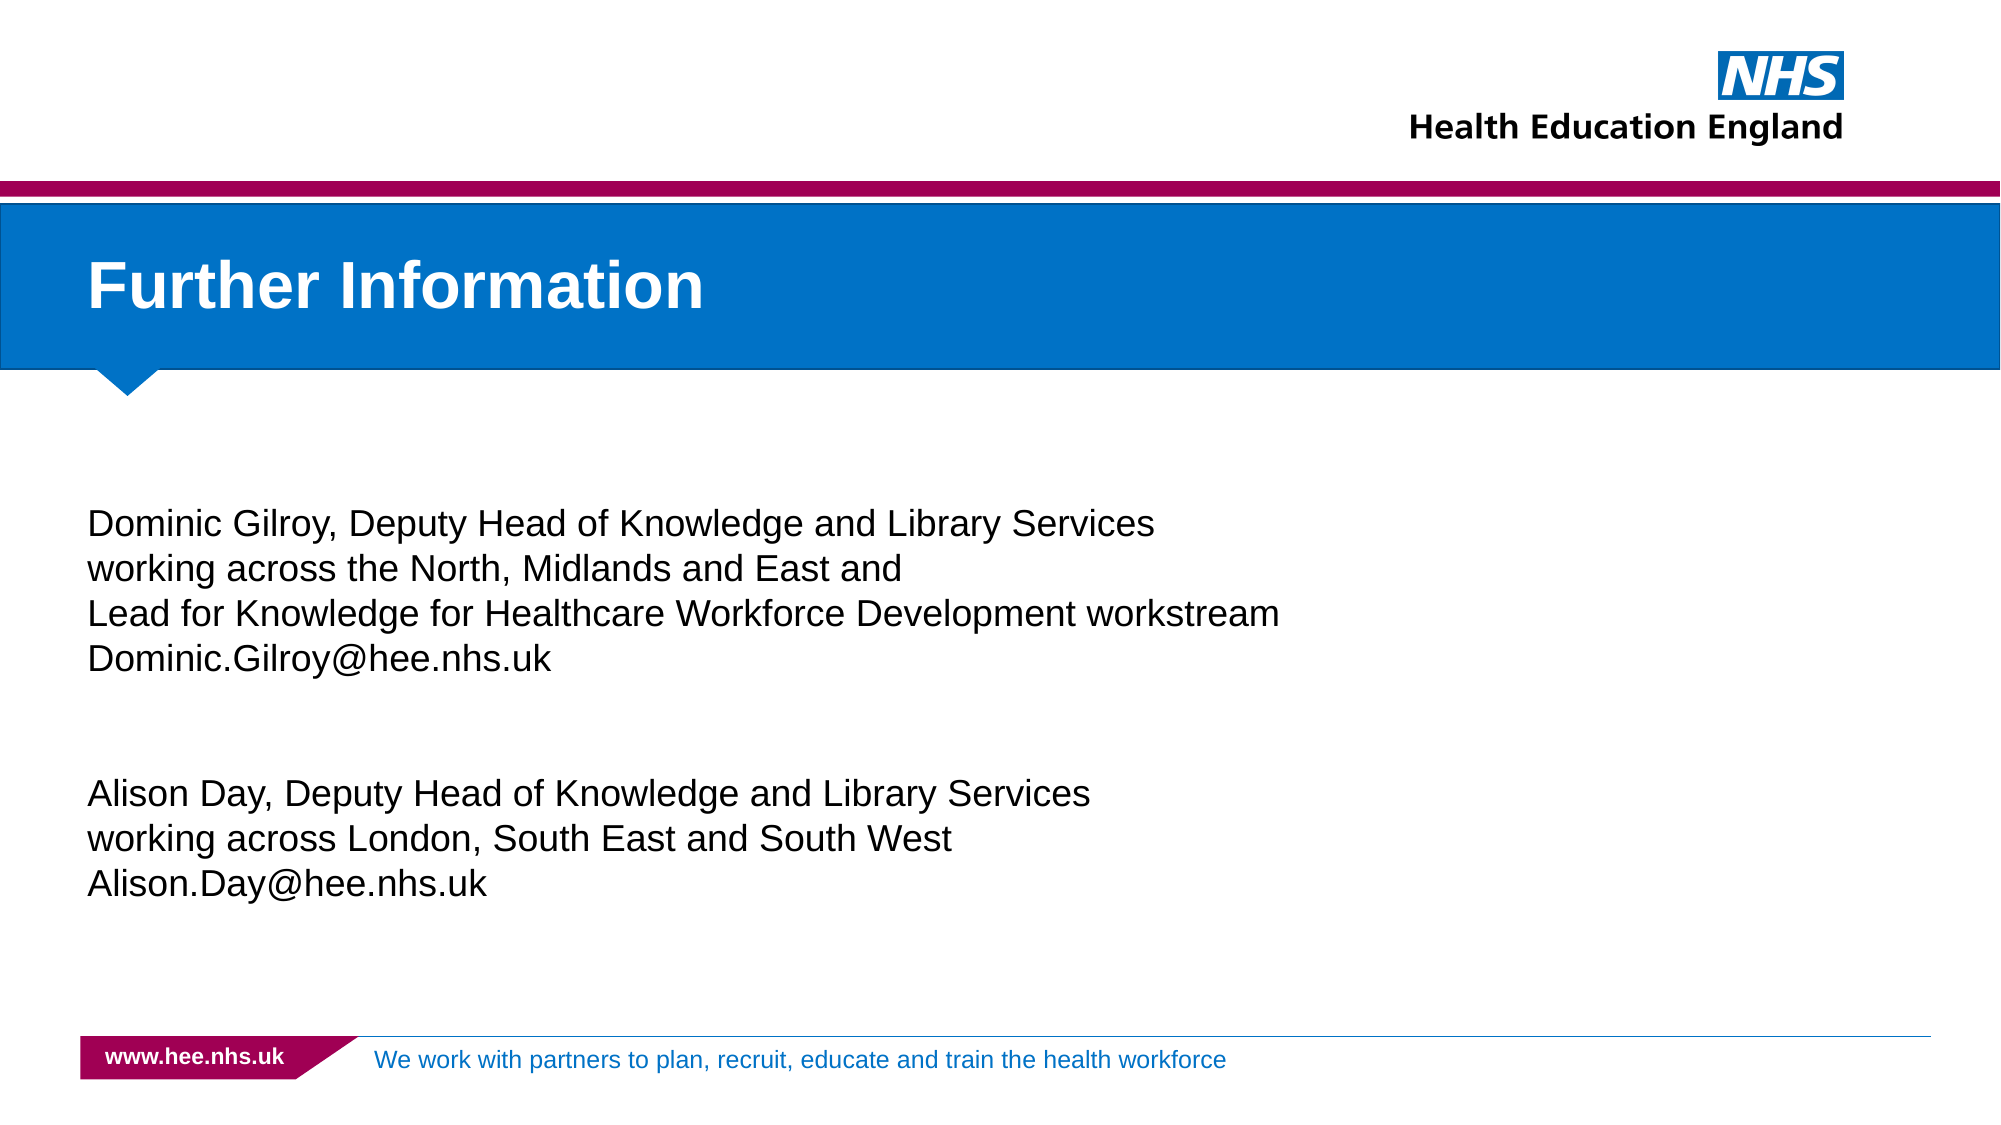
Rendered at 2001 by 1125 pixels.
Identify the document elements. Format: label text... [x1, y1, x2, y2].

text_box Dominic Gilroy, Deputy Head of Knowledge and Library Services working across the North, Midlands and East and Lead for Knowledge for Healthcare Workforce Development workstream Dominic.Gilroy@hee.nhs.uk Alison Day, Deputy Head of Knowledge and Library Services working across London, South East and South West Alison.Day@hee.nhs.uk [72, 491, 1909, 916]
title Further Information [72, 204, 1931, 369]
